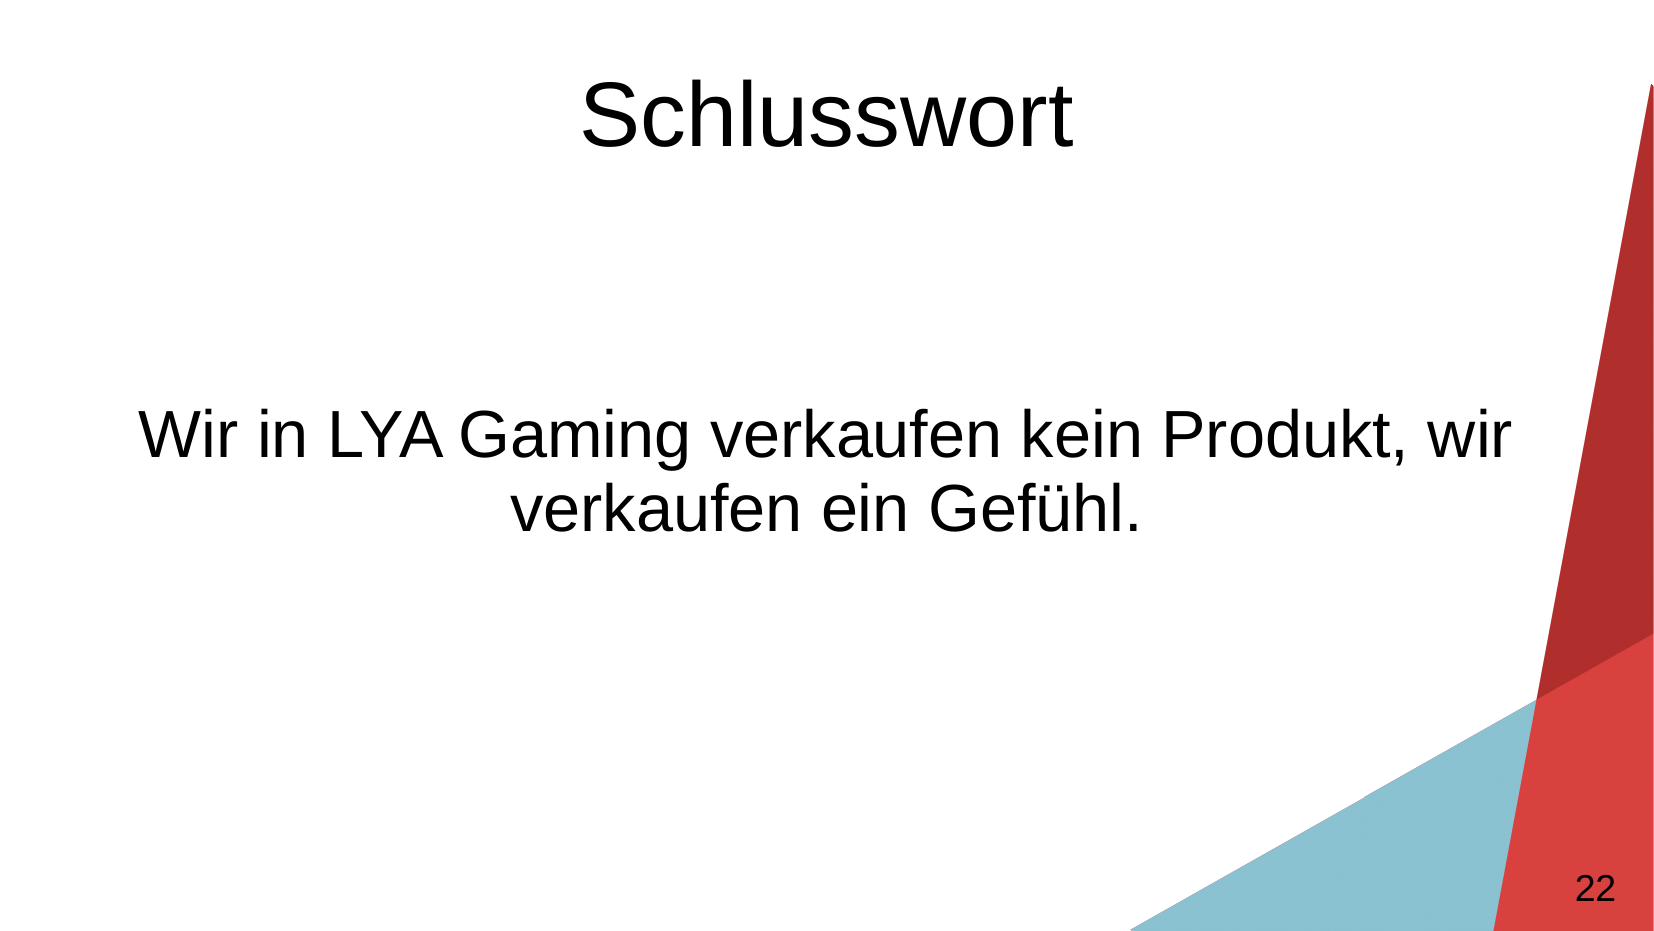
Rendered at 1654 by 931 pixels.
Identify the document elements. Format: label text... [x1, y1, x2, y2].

list Wir in LYA Gaming verkaufen kein Produkt, wir verkaufen ein Gefühl. [82, 217, 1571, 758]
title Schlusswort [82, 37, 1571, 193]
picture [1075, 84, 1654, 931]
